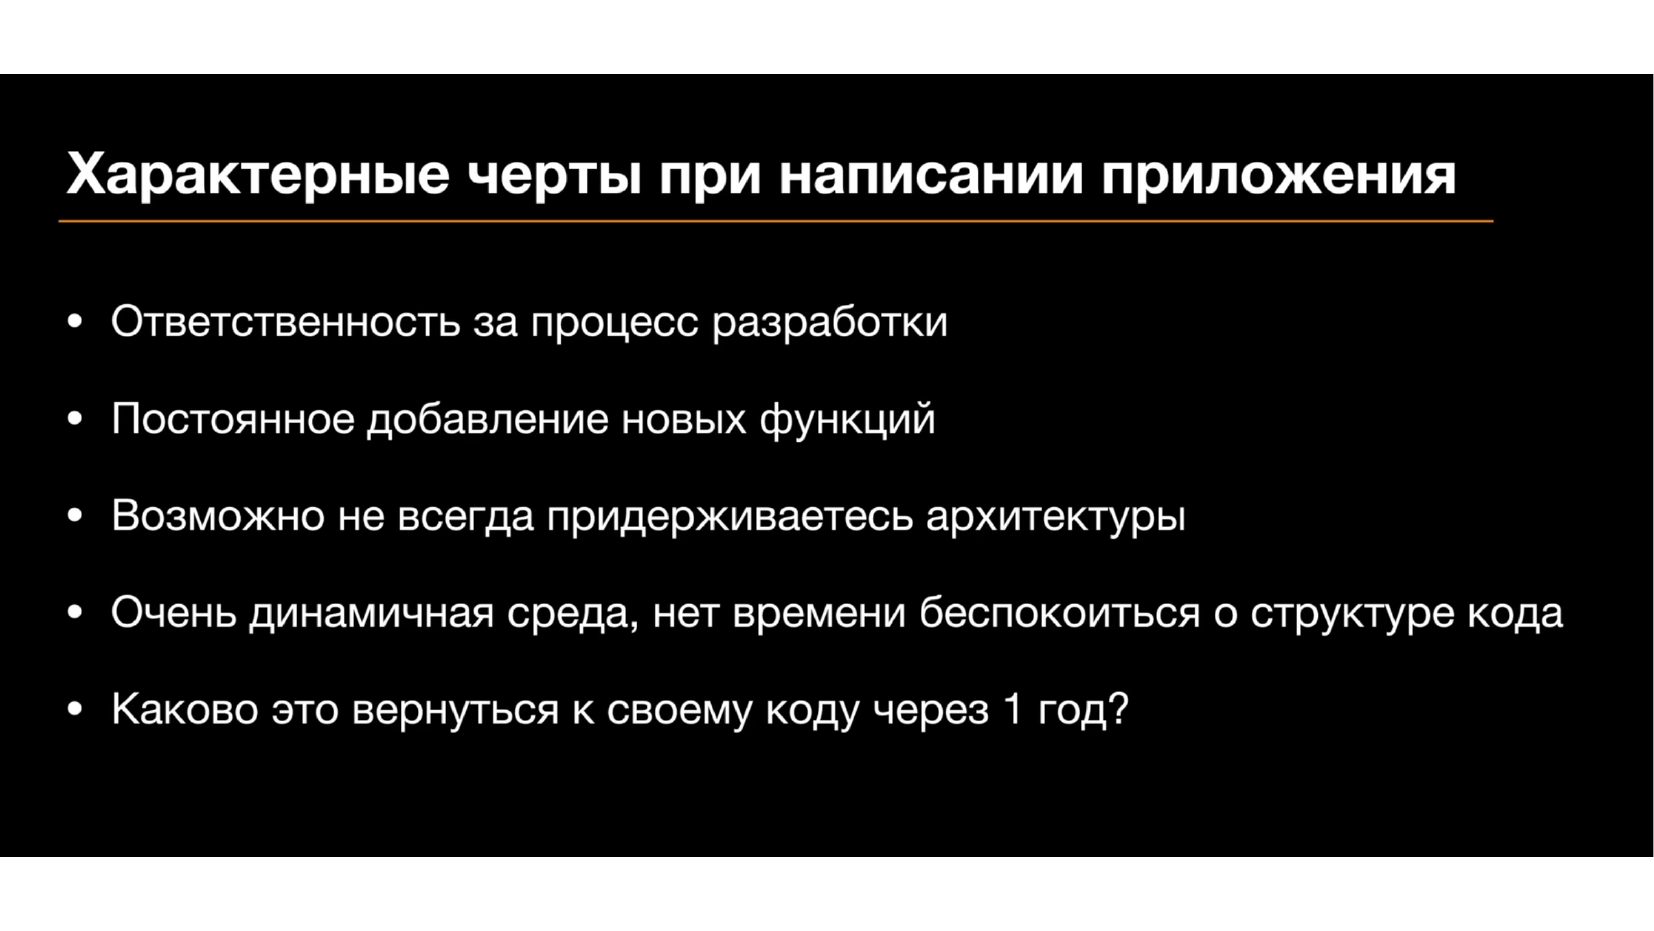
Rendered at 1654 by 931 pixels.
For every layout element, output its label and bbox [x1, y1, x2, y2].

picture [0, 74, 1654, 857]
